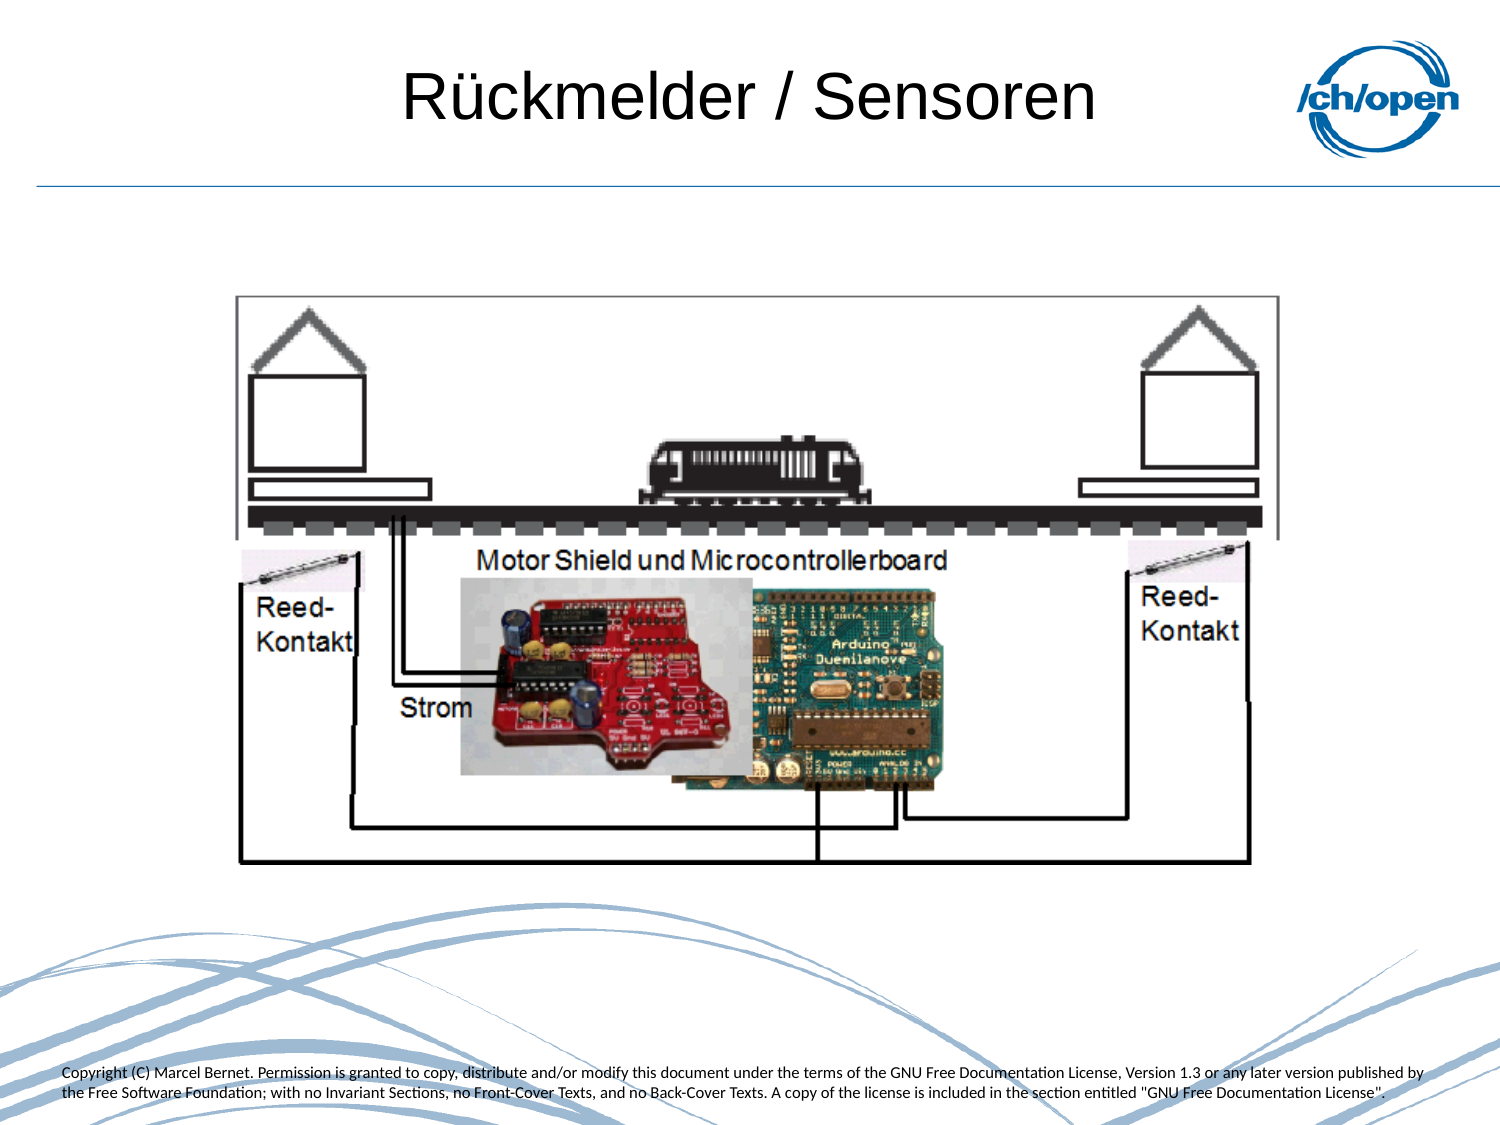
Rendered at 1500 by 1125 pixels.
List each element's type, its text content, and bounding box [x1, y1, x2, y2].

picture [206, 260, 1294, 865]
title Rückmelder / Sensoren [75, 45, 1426, 165]
